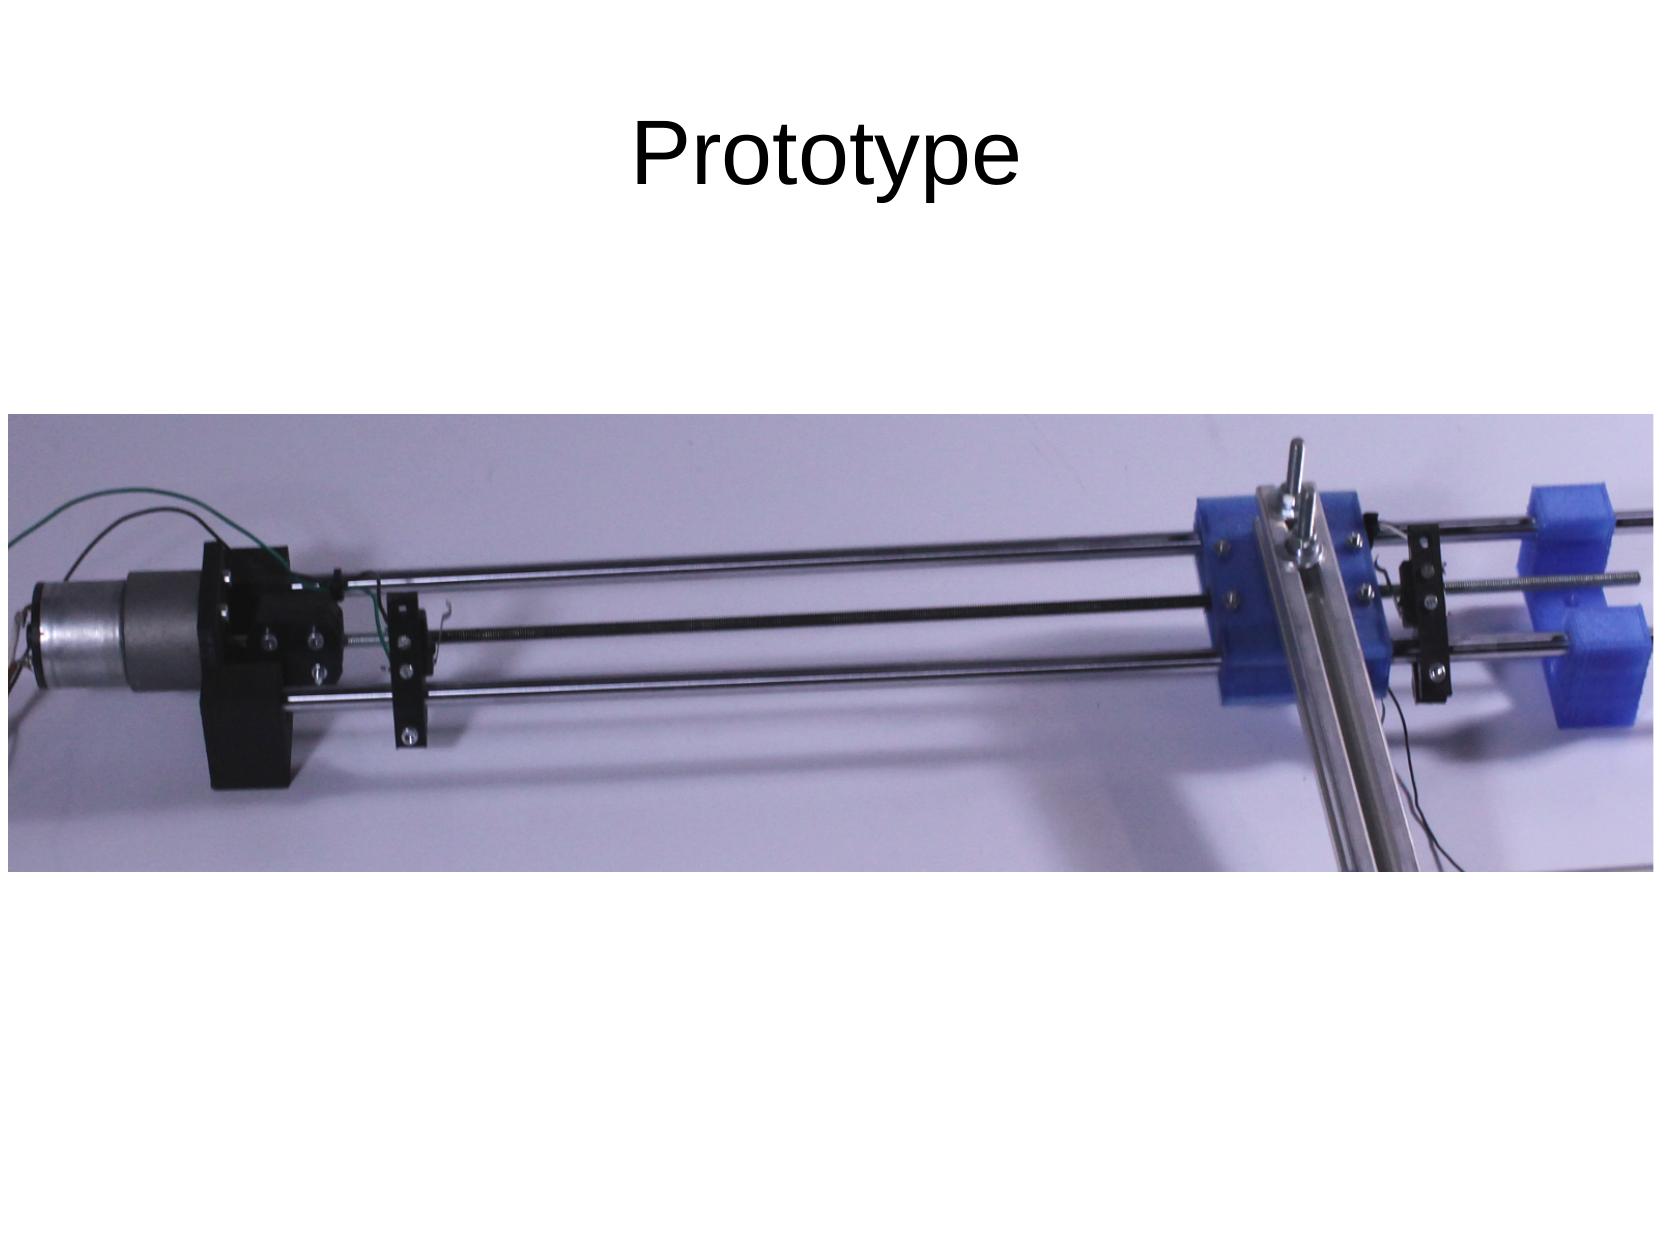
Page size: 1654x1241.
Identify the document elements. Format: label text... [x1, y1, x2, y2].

title Prototype [82, 49, 1571, 257]
picture [8, 414, 1654, 872]
